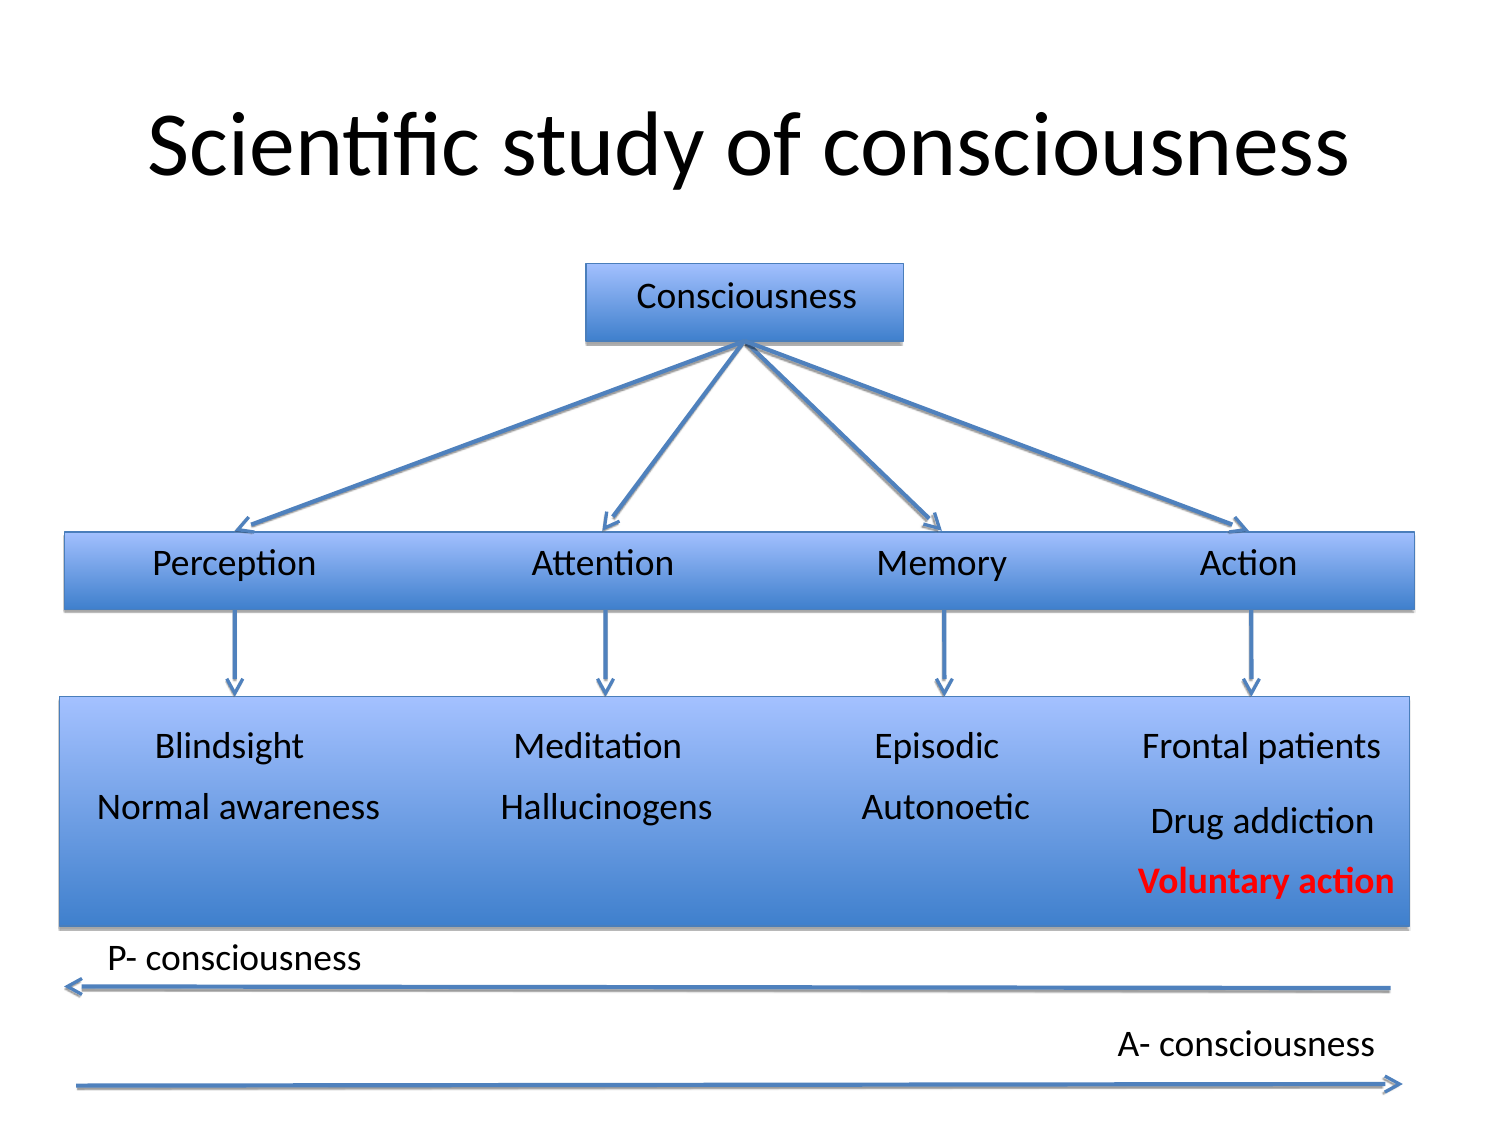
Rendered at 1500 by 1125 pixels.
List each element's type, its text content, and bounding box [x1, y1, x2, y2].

text_box Meditation [498, 713, 698, 774]
text_box Memory [861, 530, 1022, 591]
text_box Autonoetic [846, 774, 1045, 835]
text_box Action [1185, 530, 1313, 591]
text_box Voluntary action [1123, 848, 1411, 908]
text_box Frontal patients [1127, 713, 1396, 774]
text_box Drug addiction [1135, 788, 1390, 848]
text_box Normal awareness [82, 774, 396, 835]
text_box [585, 263, 904, 341]
text_box Hallucinogens [485, 774, 728, 835]
text_box Episodic [859, 713, 1015, 774]
text_box A- consciousness [1103, 1011, 1391, 1072]
text_box Attention [516, 530, 690, 591]
text_box Consciousness [621, 263, 873, 324]
text_box [64, 532, 1415, 610]
text_box Perception [137, 530, 332, 591]
text_box Blindsight [140, 713, 320, 774]
text_box P- consciousness [92, 925, 377, 986]
text_box [59, 696, 1410, 926]
title Scientific study of consciousness [75, 45, 1425, 233]
